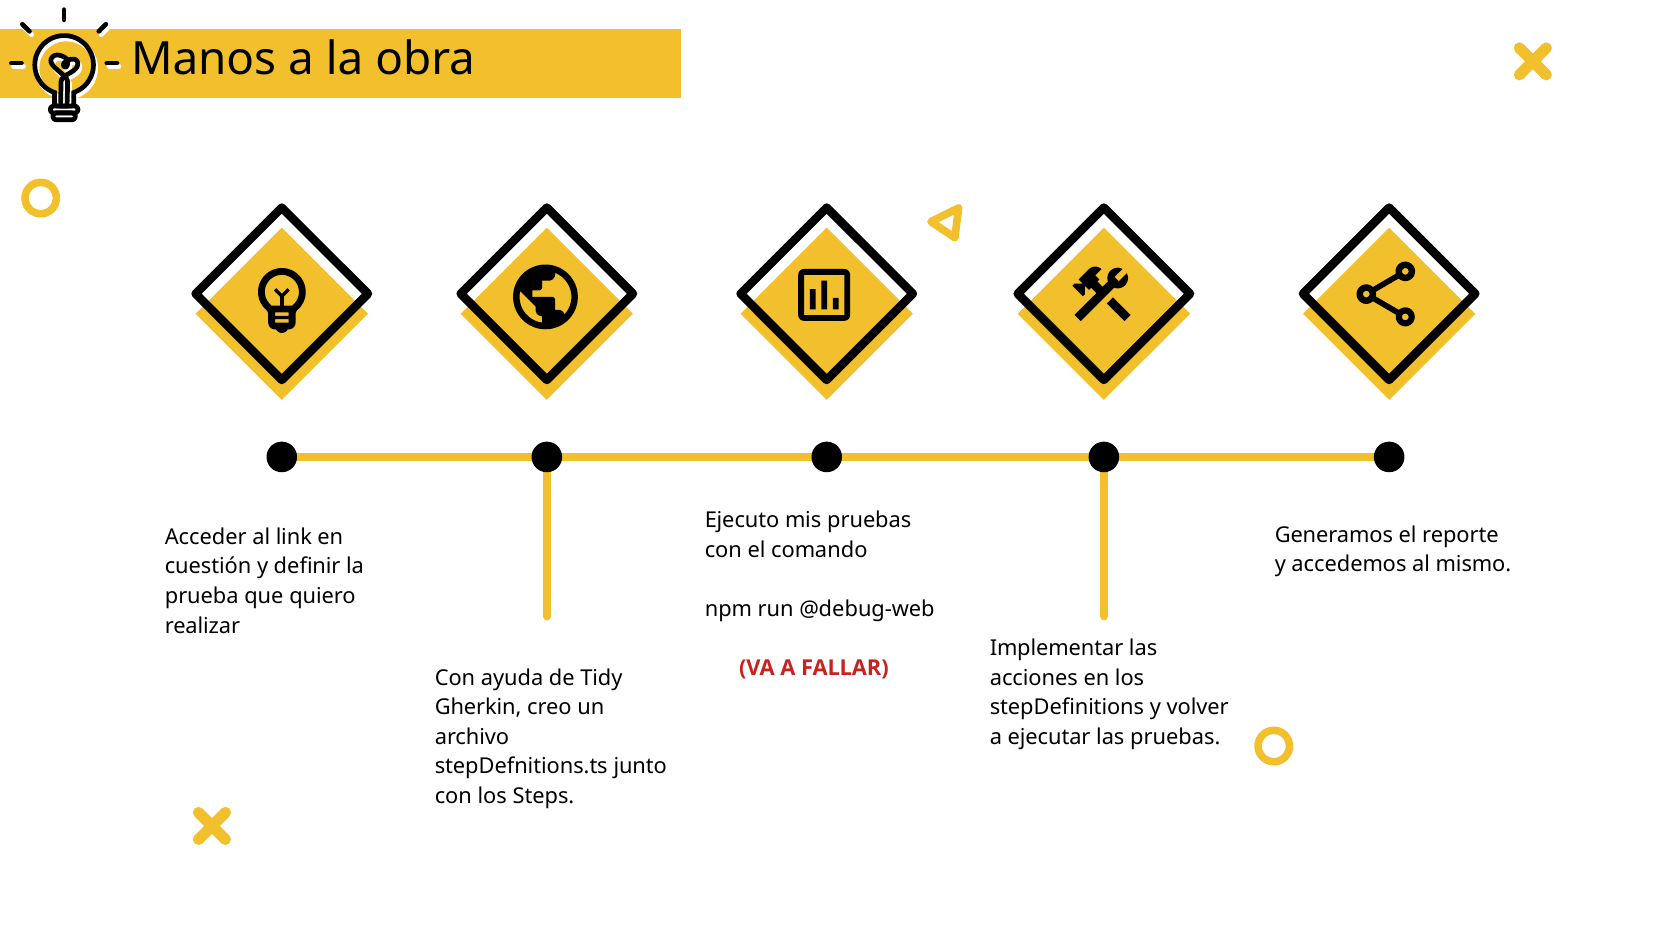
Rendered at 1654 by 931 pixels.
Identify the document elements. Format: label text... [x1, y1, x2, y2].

text_box [209, 227, 355, 373]
text_box [531, 441, 563, 473]
text_box [266, 441, 297, 473]
text_box Con ayuda de Tidy Gherkin, creo un archivo stepDefnitions.ts junto con los Steps. [434, 615, 675, 857]
text_box [1017, 307, 1191, 400]
text_box Acceder al link en cuestión y definir la prueba que quiero realizar [164, 481, 405, 680]
title Manos a la obra [131, 16, 577, 97]
text_box [740, 307, 913, 400]
text_box [195, 307, 368, 400]
text_box [1088, 441, 1120, 473]
text_box Implementar las acciones en los stepDefinitions y volver a ejecutar las pruebas. [989, 615, 1230, 768]
text_box [1031, 227, 1177, 372]
text_box [474, 227, 620, 372]
text_box Generamos el reporte y accedemos al mismo. [1274, 477, 1515, 621]
text_box [1303, 307, 1476, 400]
text_box Ejecuto mis pruebas con el comando npm run @debug-web (VA A FALLAR) [704, 477, 945, 709]
text_box [1373, 441, 1405, 473]
text_box [754, 227, 900, 373]
text_box [811, 441, 842, 473]
text_box [1316, 227, 1462, 372]
text_box [460, 307, 633, 400]
